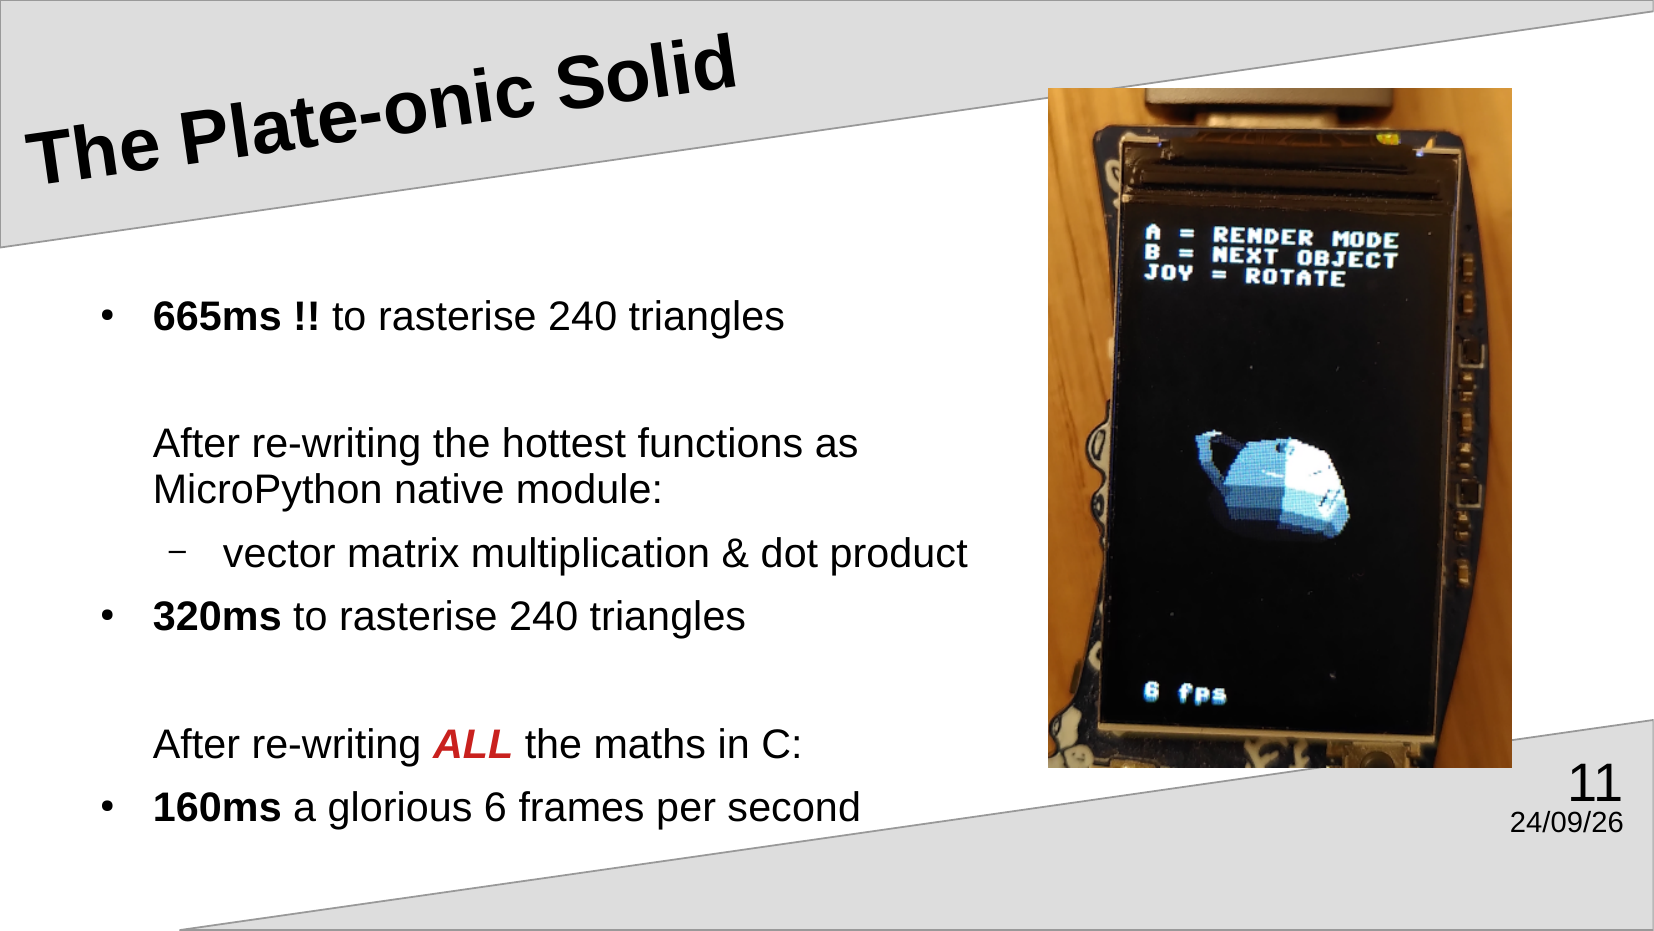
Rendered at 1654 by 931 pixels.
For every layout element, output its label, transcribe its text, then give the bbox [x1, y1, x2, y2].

picture [1048, 88, 1512, 768]
title The Plate-onic Solid [16, 0, 1501, 239]
list 665ms !! to rasterise 240 triangles After re-writing the hottest functions as MicroPython native module: vector matrix multiplication & dot product 320ms to rasterise 240 triangles After re-writing ALL the maths in C: 160ms a glorious 6 frames per second [82, 292, 1034, 833]
